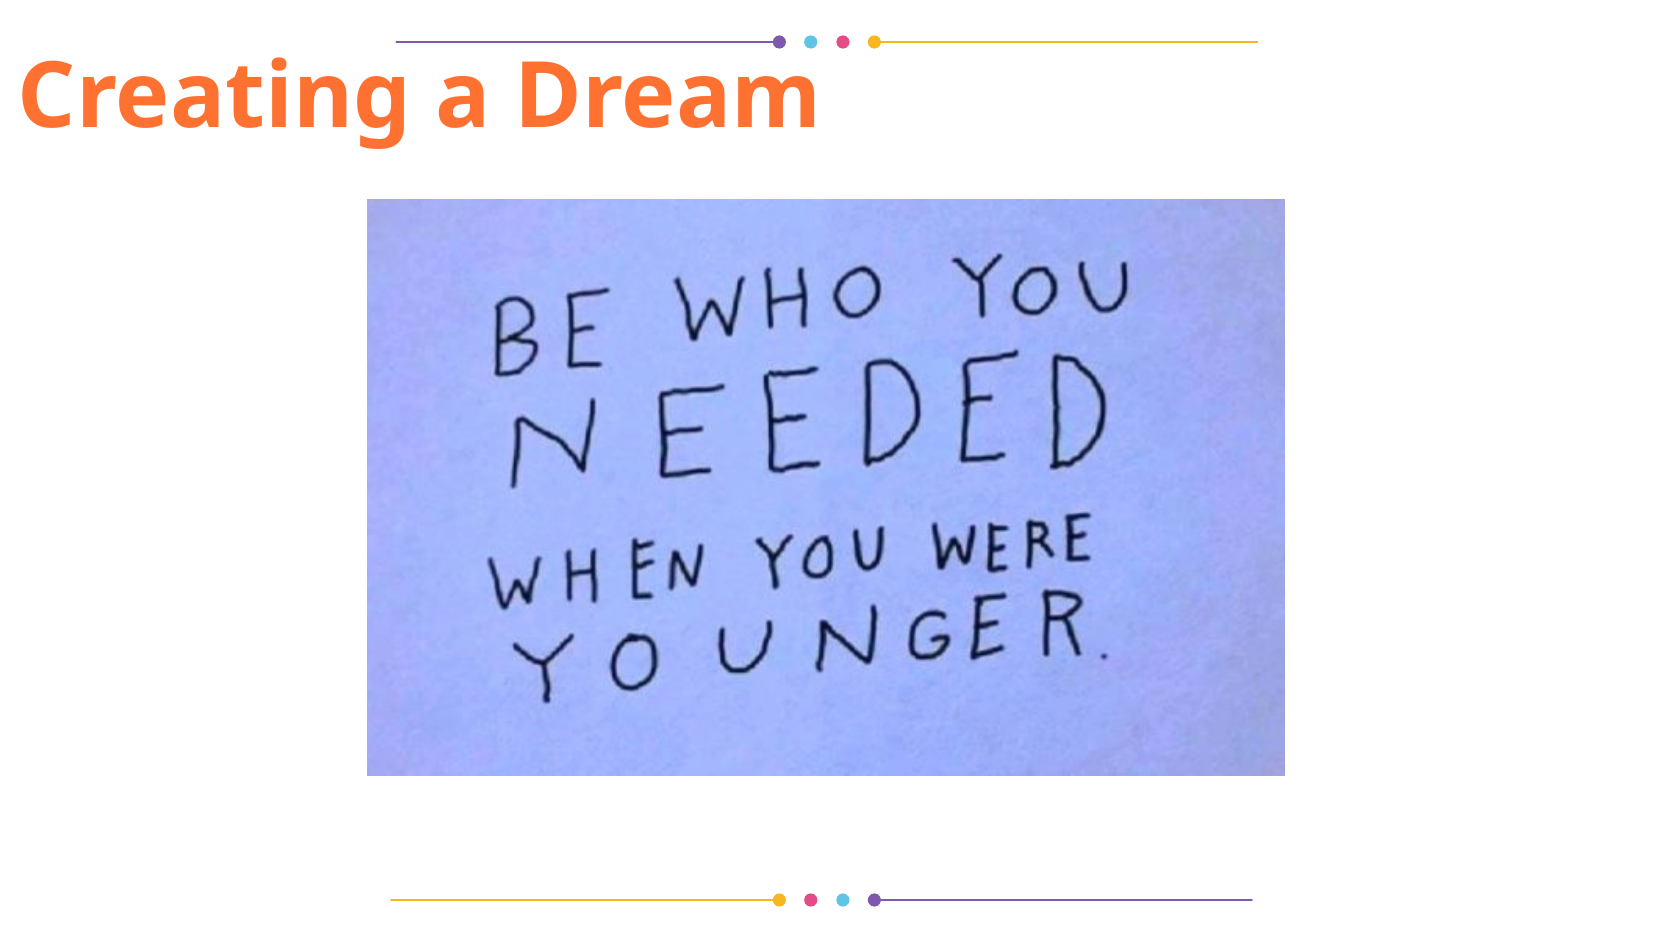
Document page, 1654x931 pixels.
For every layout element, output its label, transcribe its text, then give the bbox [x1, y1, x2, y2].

title Creating a Dream [17, 7, 1022, 178]
picture [367, 199, 1285, 776]
title CANDY [129, 187, 686, 378]
